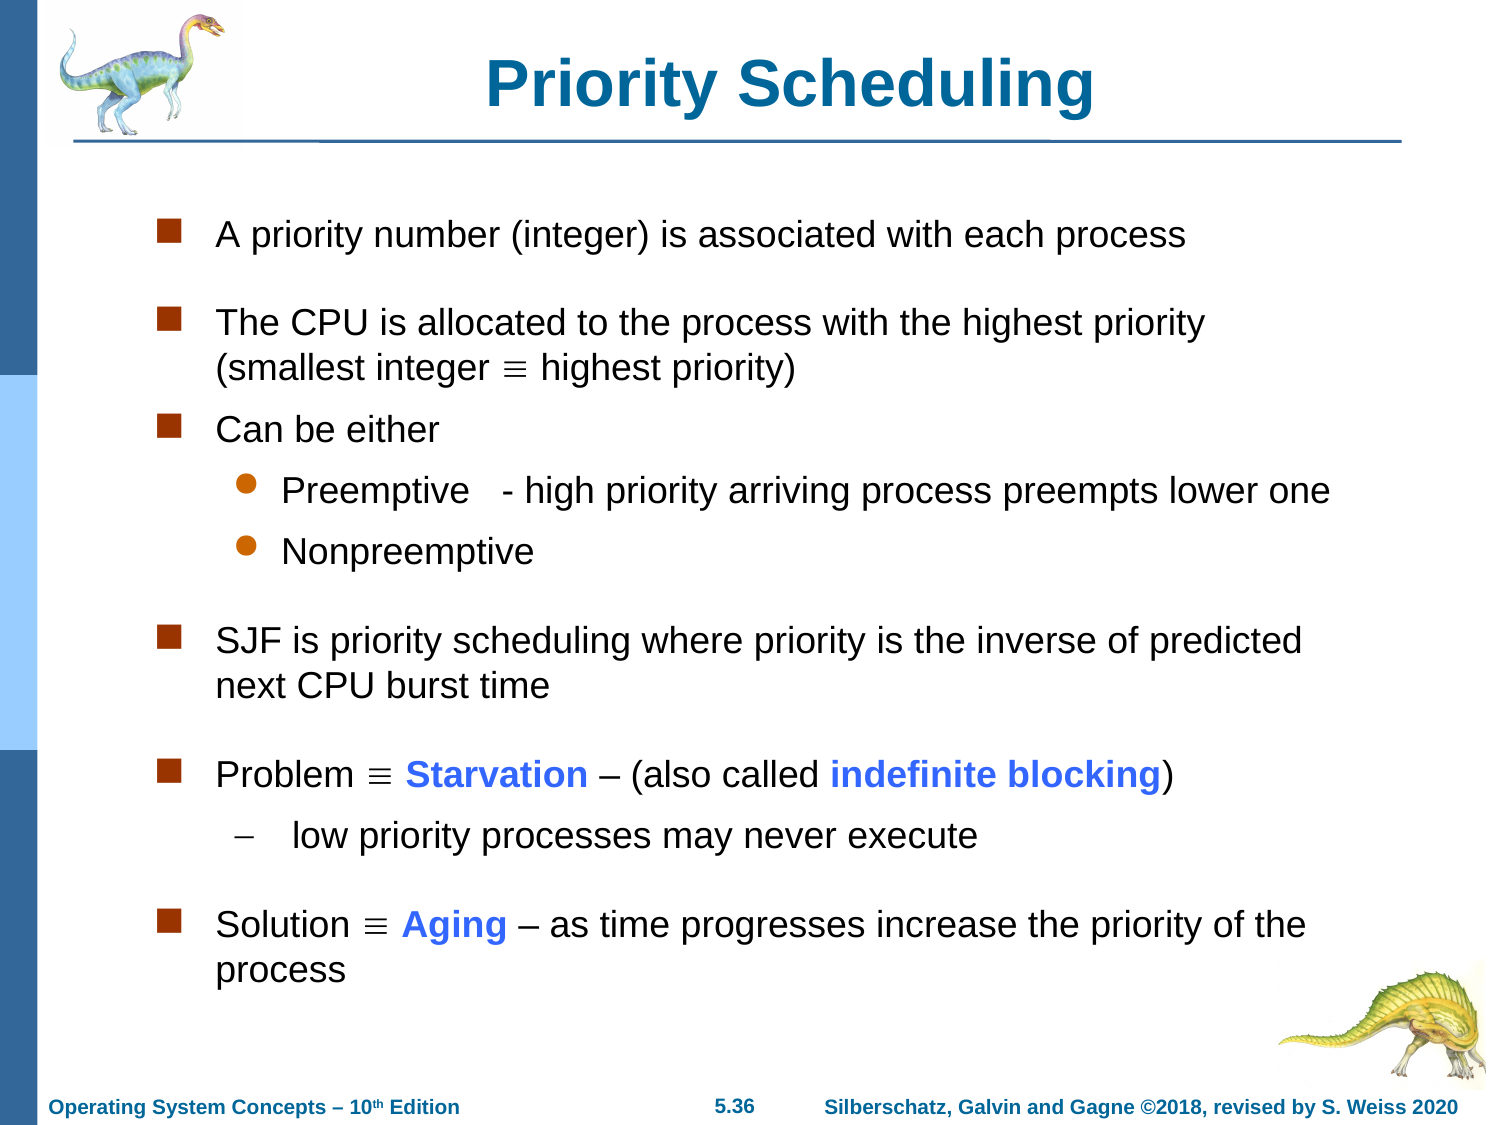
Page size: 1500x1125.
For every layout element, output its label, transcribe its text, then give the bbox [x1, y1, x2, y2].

picture [1141, 1099, 1149, 1104]
text_box A priority number (integer) is associated with each process The CPU is allocated to the process with the highest priority (smallest integer  highest priority) Can be either Preemptive - high priority arriving process preempts lower one Nonpreemptive SJF is priority scheduling where priority is the inverse of predicted next CPU burst time Problem  Starvation – (also called indefinite blocking) low priority processes may never execute Solution  Aging – as time progresses increase the priority of the process [144, 202, 1363, 946]
picture [46, 0, 243, 149]
picture [1275, 959, 1486, 1090]
text_box Priority Scheduling [158, 33, 1426, 128]
